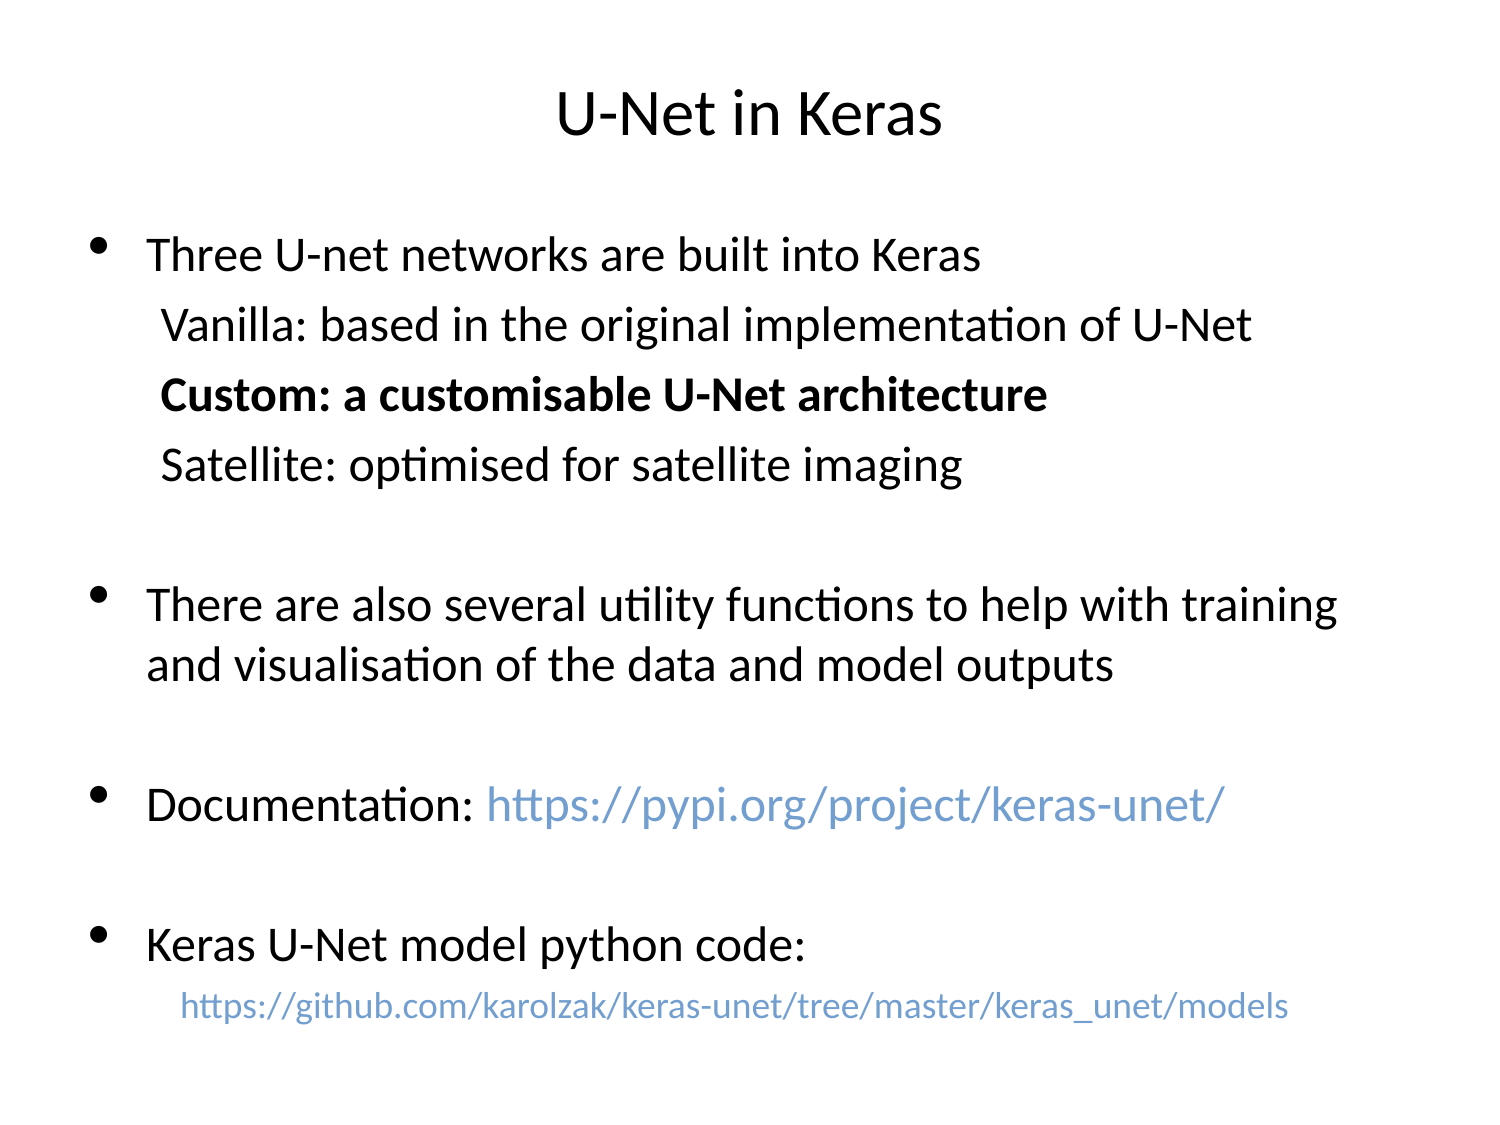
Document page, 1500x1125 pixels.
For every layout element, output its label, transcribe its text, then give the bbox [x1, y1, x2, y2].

text_box Three U-net networks are built into Keras Vanilla: based in the original implementation of U-Net Custom: a customisable U-Net architecture Satellite: optimised for satellite imaging There are also several utility functions to help with training and visualisation of the data and model outputs Documentation: https://pypi.org/project/keras-unet/ Keras U-Net model python code: https://github.com/karolzak/keras-unet/tree/master/keras_unet/models [75, 213, 1425, 1034]
text_box U-Net in Keras [75, 45, 1425, 172]
